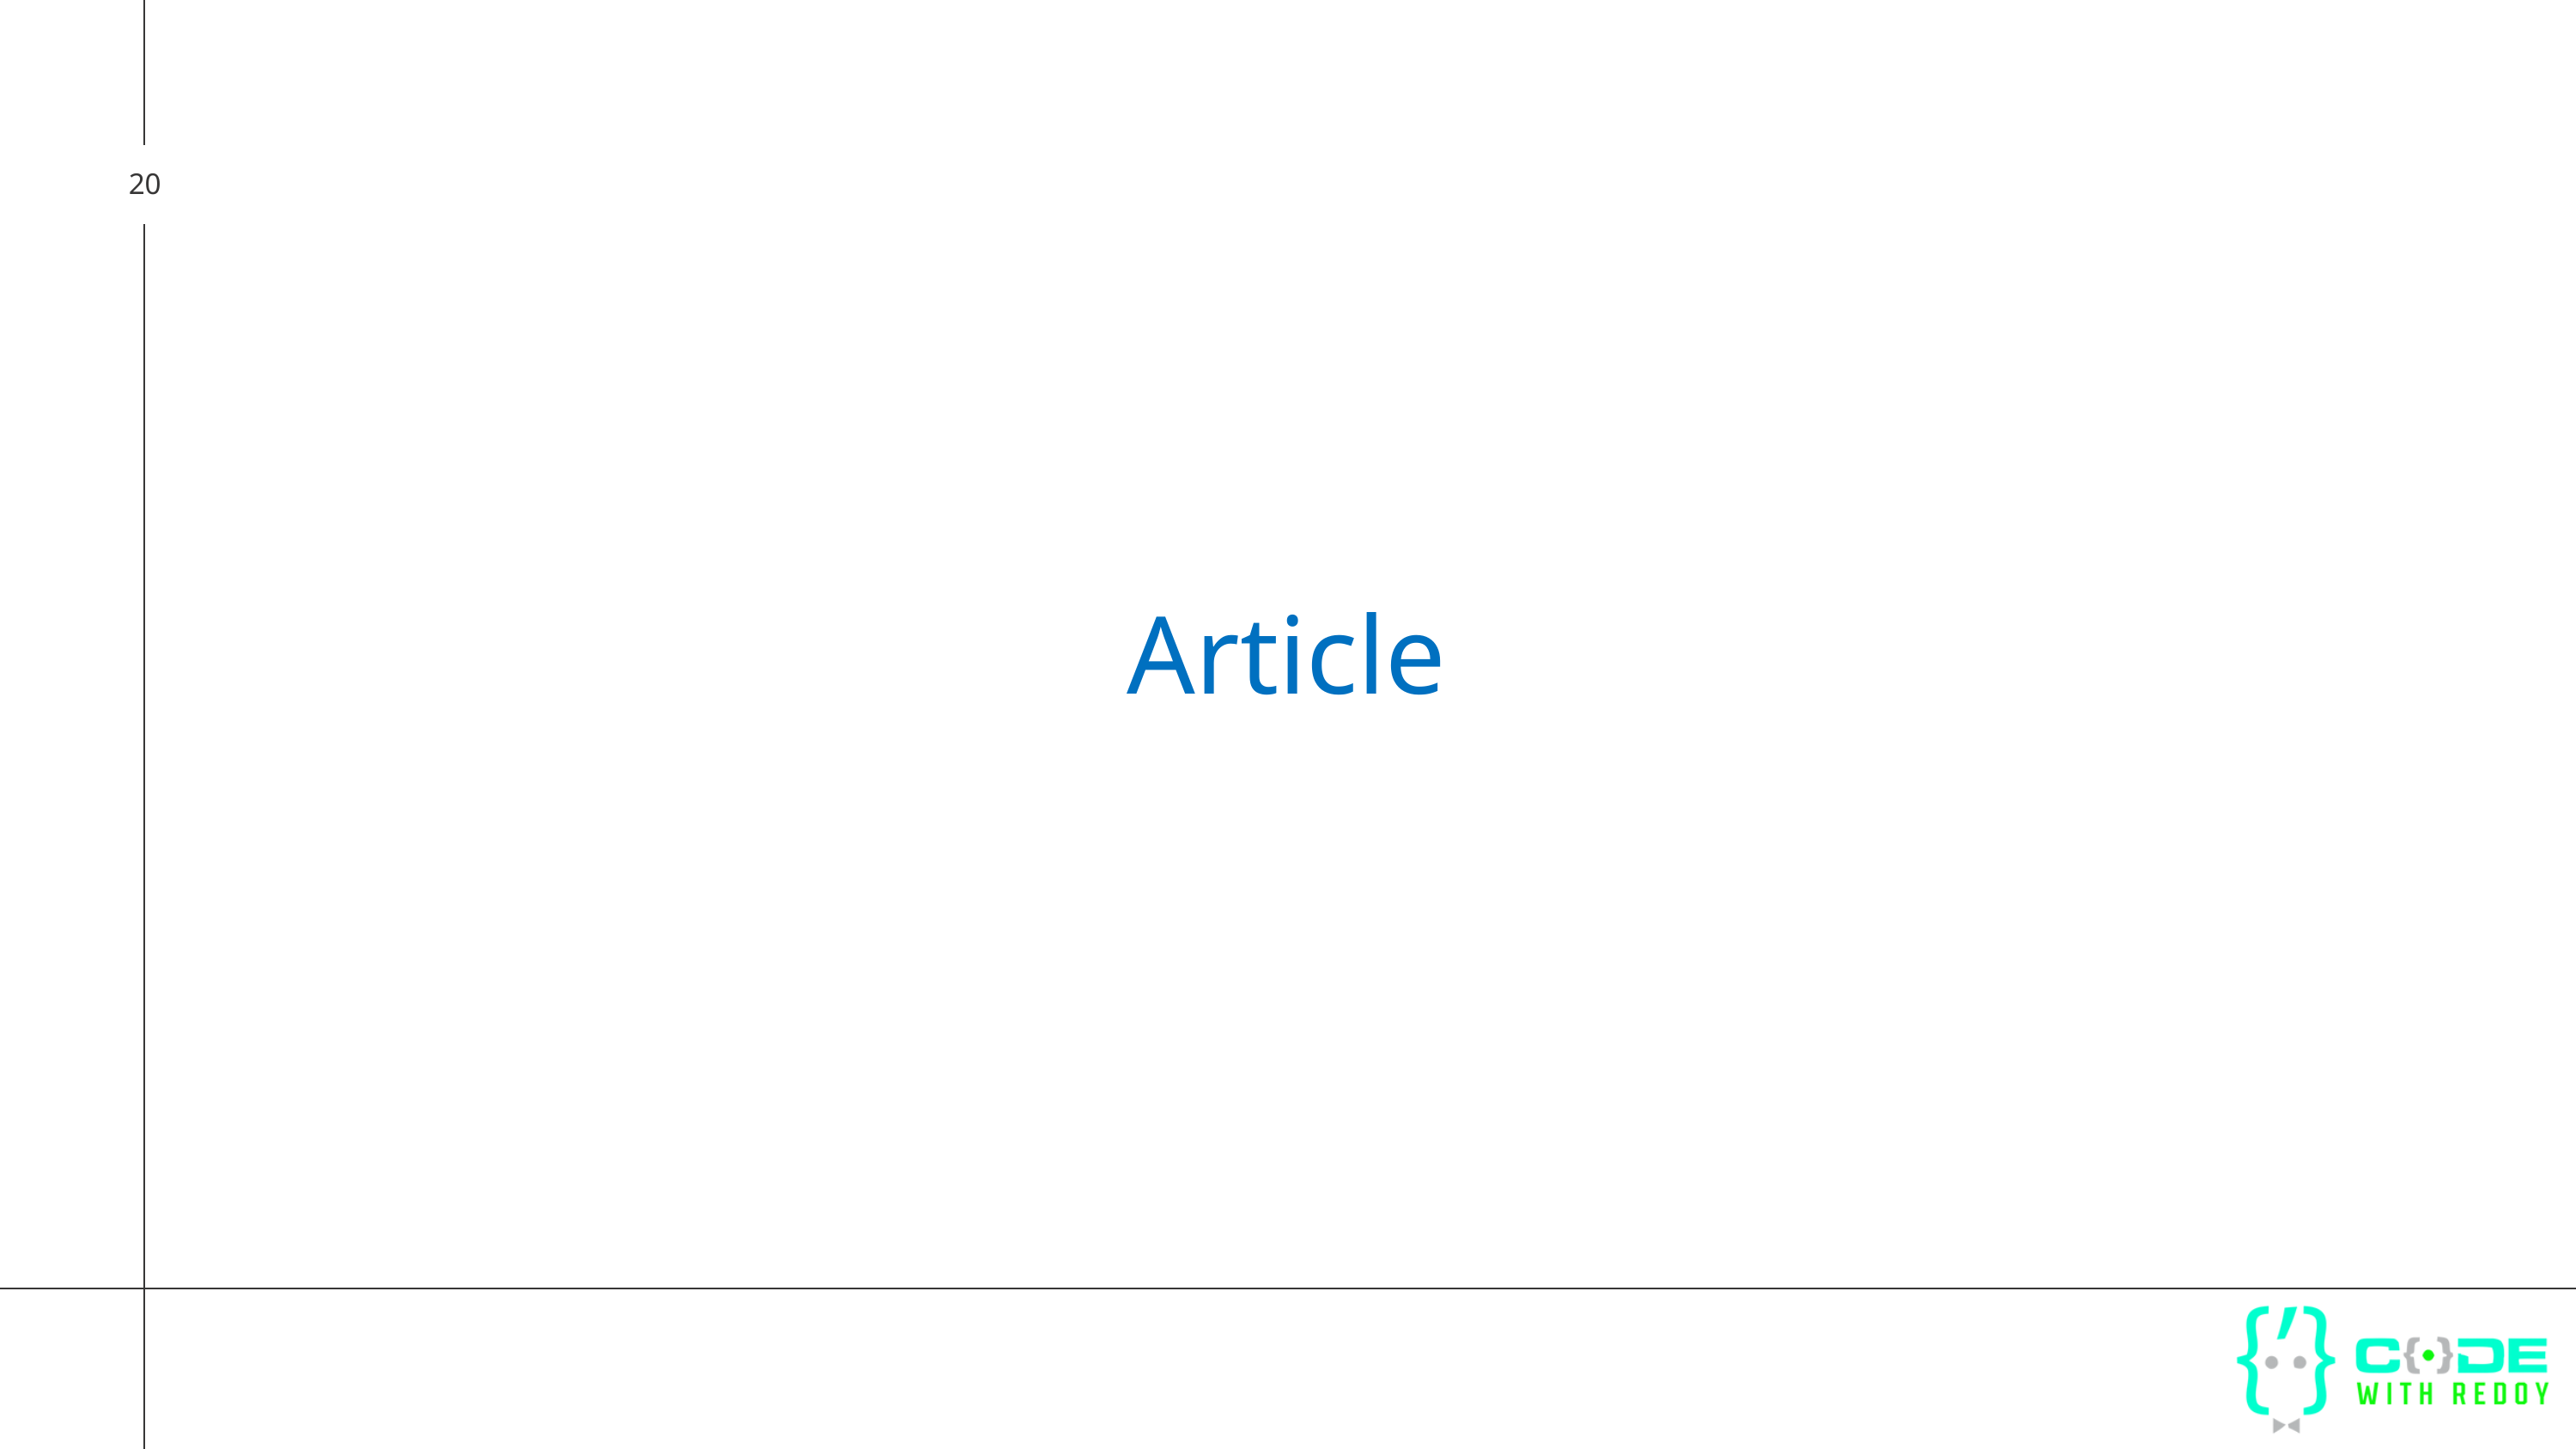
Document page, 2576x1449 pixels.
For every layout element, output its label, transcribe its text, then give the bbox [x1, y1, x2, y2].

text_box Article [0, 595, 2575, 724]
picture [2225, 1289, 2575, 1449]
text_box 20 [97, 168, 192, 202]
text_box [0, 724, 2576, 1449]
text_box [89, 0, 200, 595]
